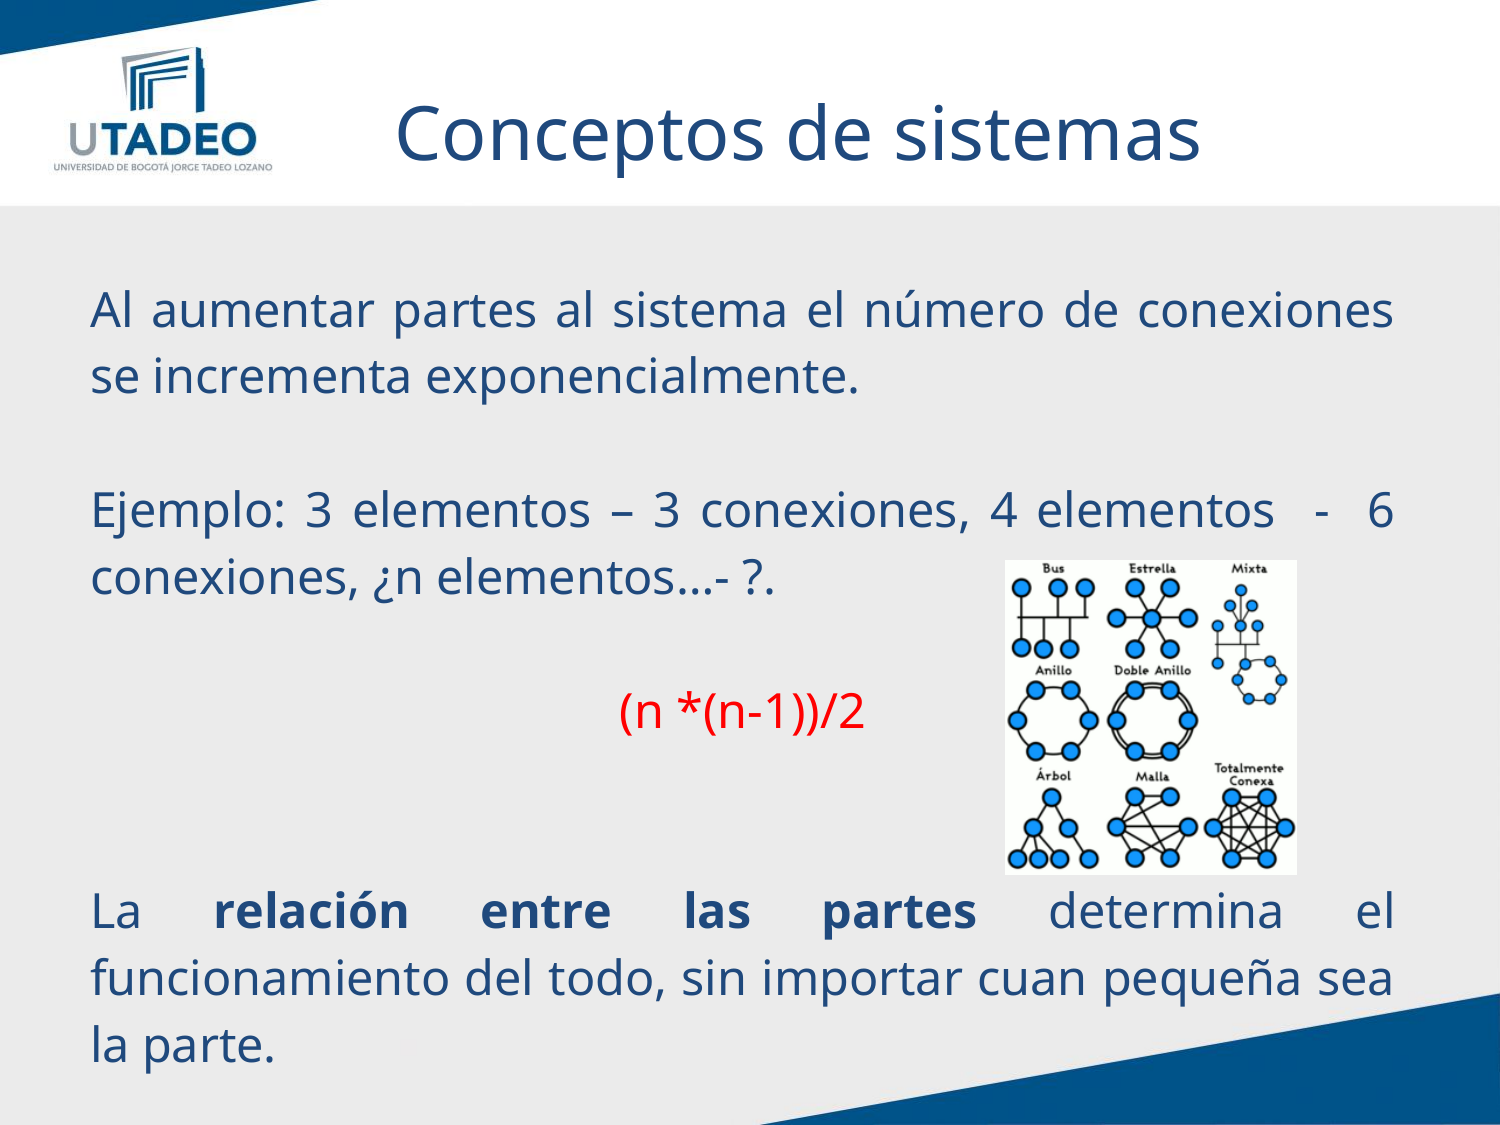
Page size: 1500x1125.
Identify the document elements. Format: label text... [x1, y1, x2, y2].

picture [1005, 560, 1297, 875]
title Conceptos de sistemas [379, 45, 1426, 233]
list Al aumentar partes al sistema el número de conexiones se incrementa exponencialmente. Ejemplo: 3 elementos – 3 conexiones, 4 elementos - 6 conexiones, ¿n elementos…- ?. (n *(n-1))/2 La relación entre las partes determina el funcionamiento del todo, sin importar cuan pequeña sea la parte. [75, 262, 1426, 1080]
